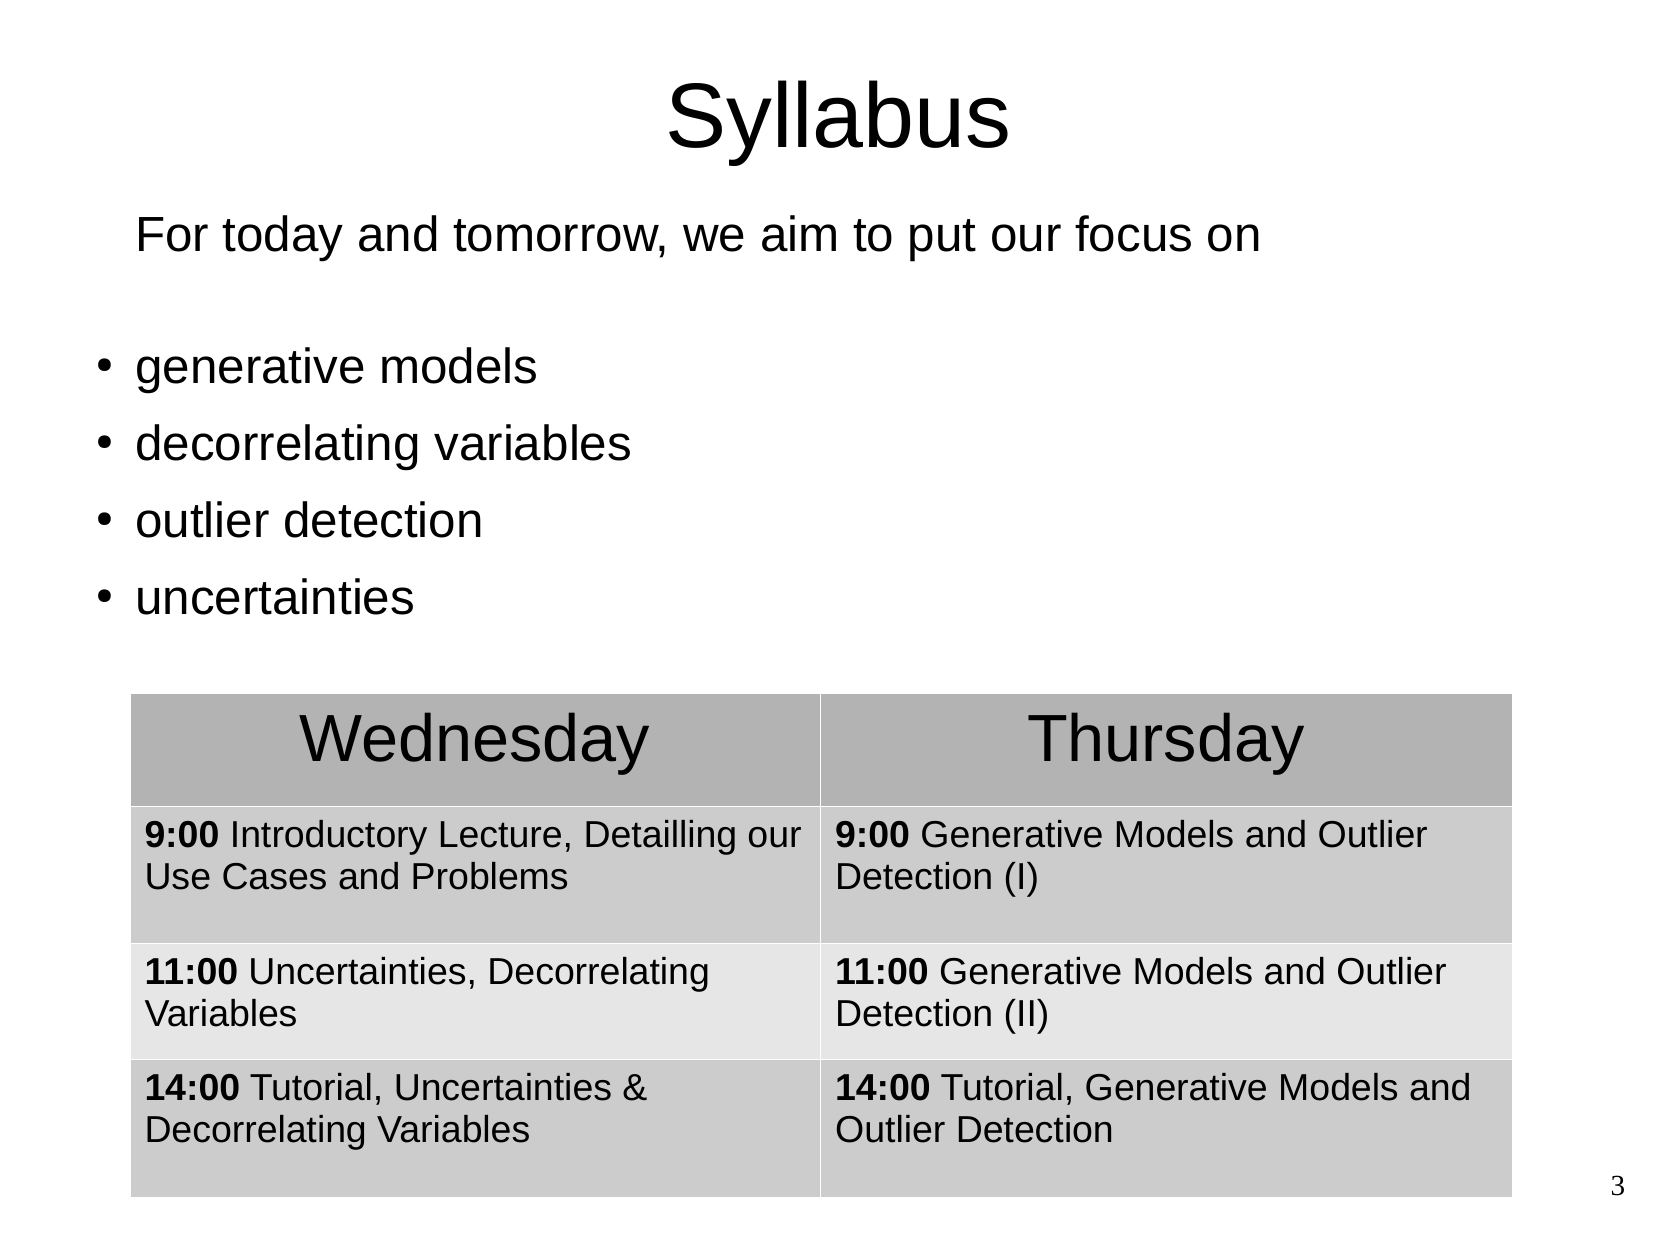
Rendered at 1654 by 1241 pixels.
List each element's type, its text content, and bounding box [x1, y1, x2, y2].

table_header Wednesday [131, 694, 820, 806]
table_cell 14:00 Tutorial, Generative Models and Outlier Detection [821, 1060, 1512, 1197]
table_header Thursday [821, 694, 1512, 806]
table_cell 9:00 Generative Models and Outlier Detection (I) [821, 807, 1512, 943]
list For today and tomorrow, we aim to put our focus on generative models decorrelating variables outlier detection uncertainties [82, 207, 1571, 626]
title Syllabus [94, 11, 1583, 219]
table_cell 11:00 Generative Models and Outlier Detection (II) [821, 944, 1512, 1059]
table_cell 9:00 Introductory Lecture, Detailling our Use Cases and Problems [131, 807, 820, 943]
table_cell 14:00 Tutorial, Uncertainties & Decorrelating Variables [131, 1060, 820, 1197]
table_cell 11:00 Uncertainties, Decorrelating Variables [131, 944, 820, 1059]
